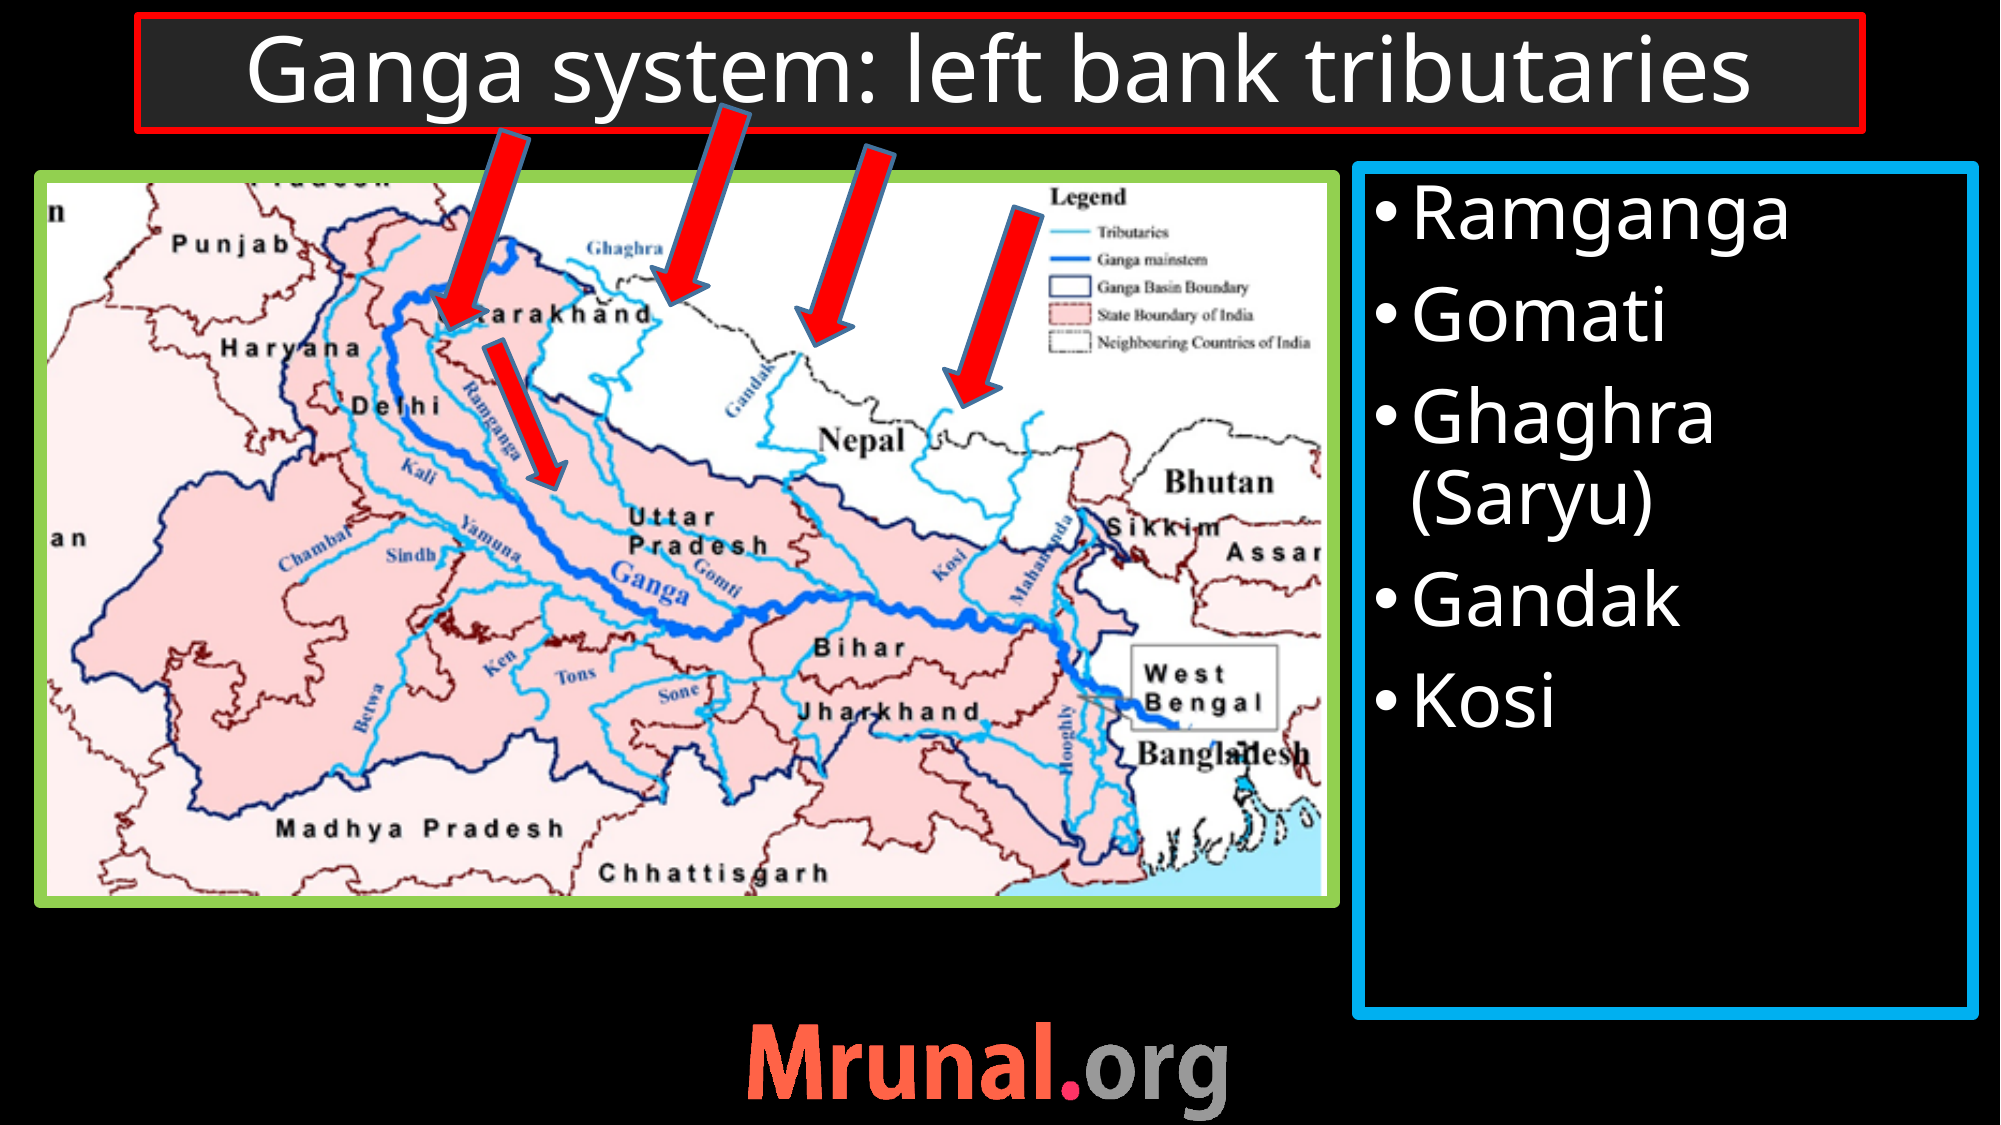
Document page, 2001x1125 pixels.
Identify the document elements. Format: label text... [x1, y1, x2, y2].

text_box [651, 104, 751, 306]
text_box [796, 145, 895, 346]
text_box [943, 206, 1043, 408]
picture [741, 1005, 1230, 1125]
text_box [483, 339, 567, 490]
title Ganga system: left bank tributaries [137, 15, 1863, 131]
text_box [430, 129, 530, 331]
list Ramganga Gomati Ghaghra (Saryu) Gandak Kosi [1358, 167, 1973, 1014]
picture [46, 182, 1328, 896]
